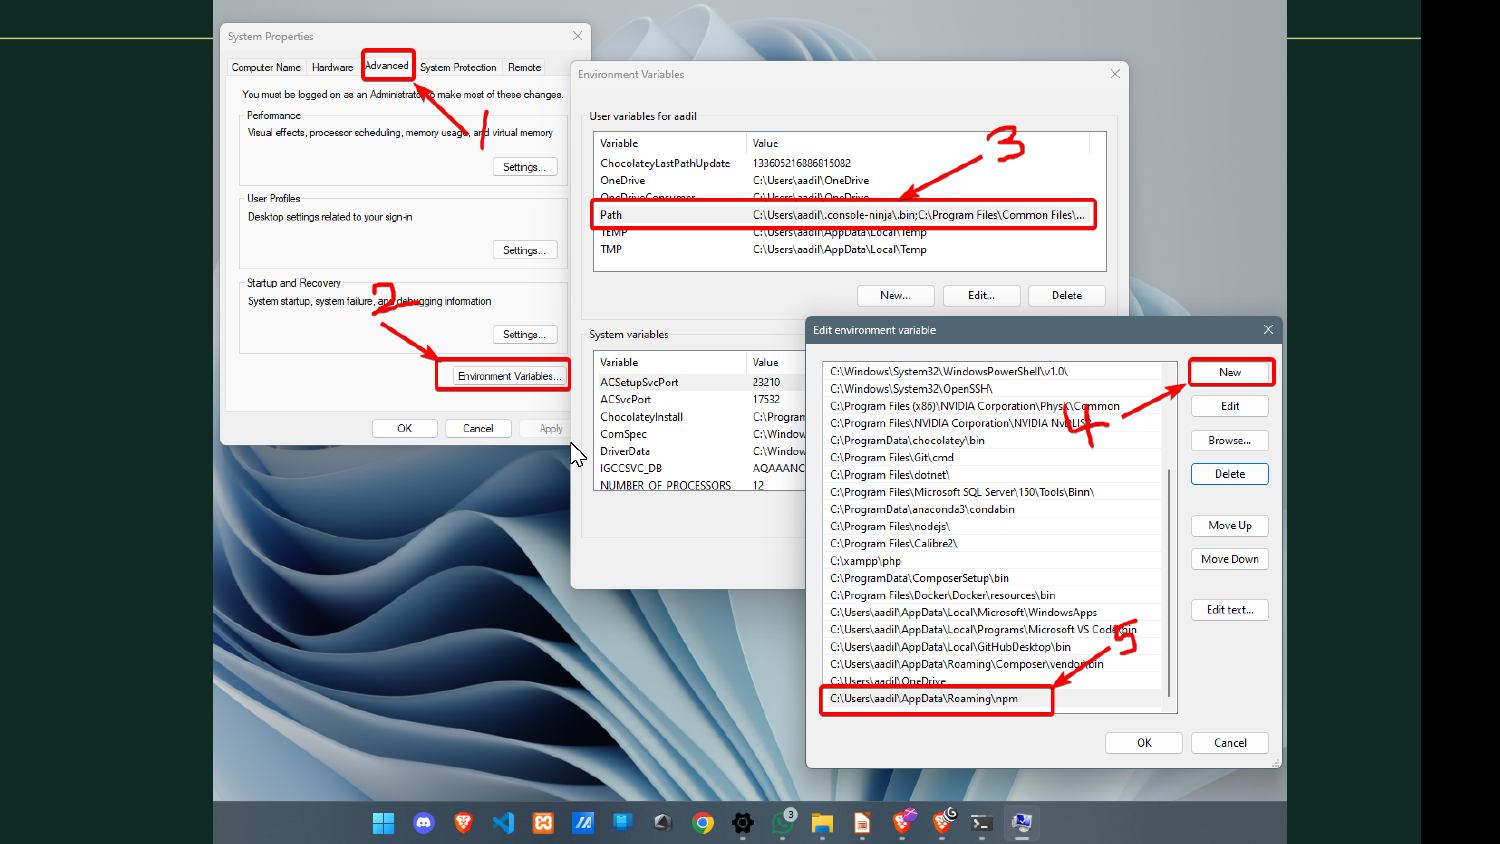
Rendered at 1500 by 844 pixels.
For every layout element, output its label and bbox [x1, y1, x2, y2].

picture [213, 0, 1287, 844]
